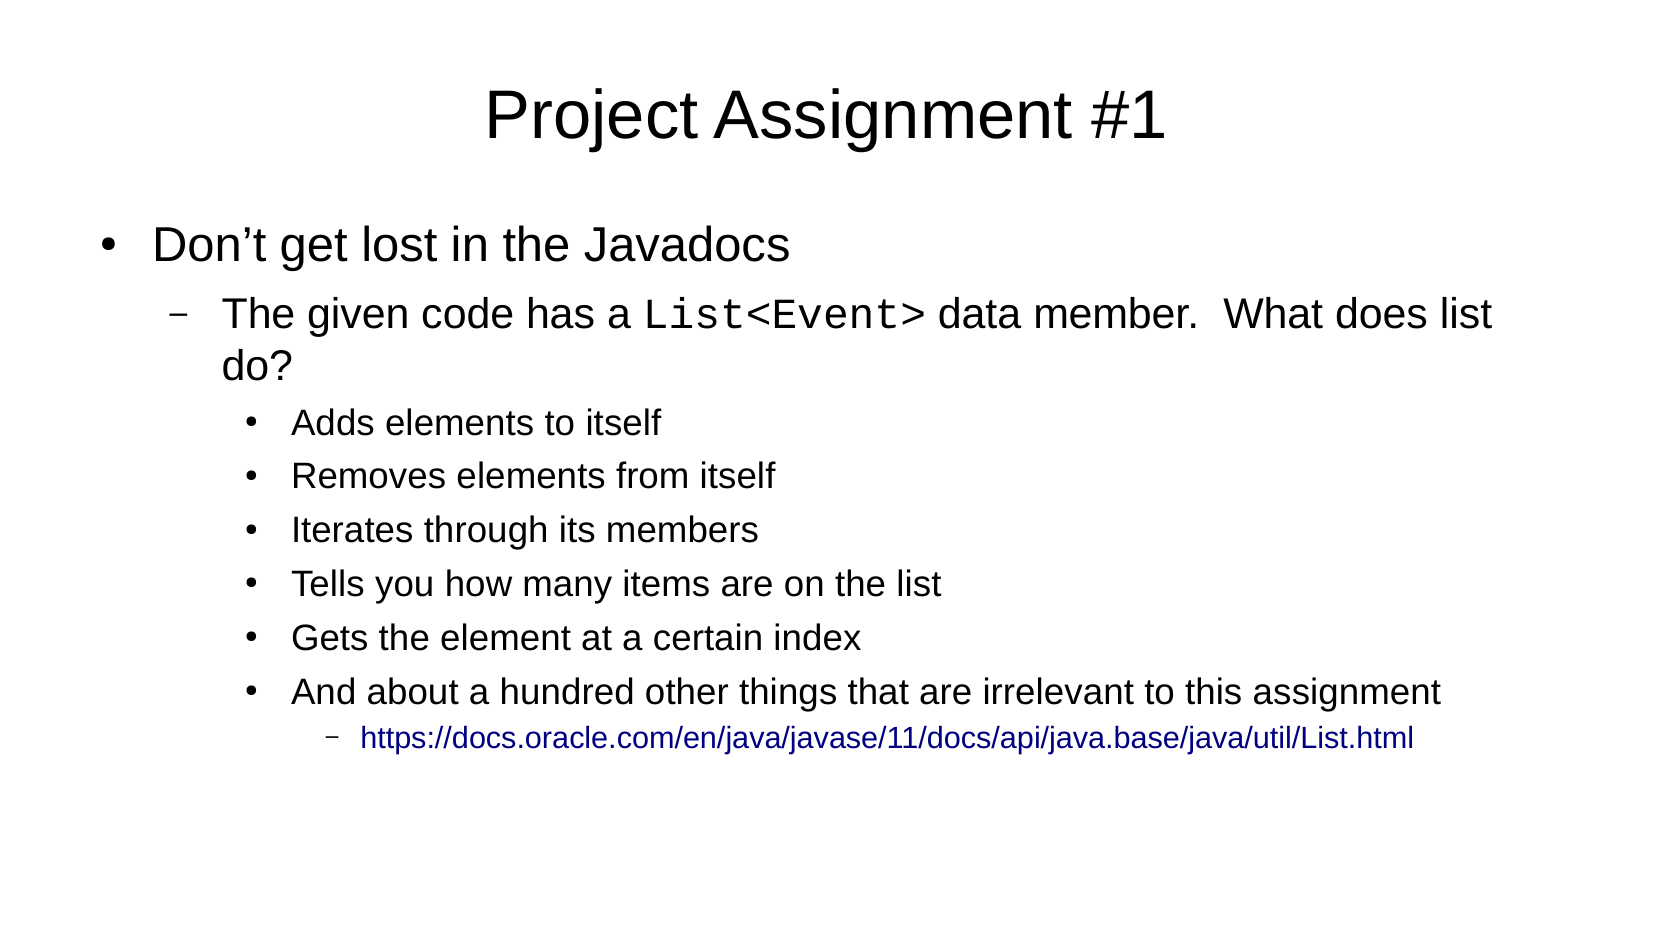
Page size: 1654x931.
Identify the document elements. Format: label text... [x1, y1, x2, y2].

list Don’t get lost in the Javadocs The given code has a List<Event> data member. What does list do? Adds elements to itself Removes elements from itself Iterates through its members Tells you how many items are on the list Gets the element at a certain index And about a hundred other things that are irrelevant to this assignment https://docs.oracle.com/en/java/javase/11/docs/api/java.base/java/util/List.html [82, 217, 1571, 758]
title Project Assignment #1 [82, 37, 1571, 193]
